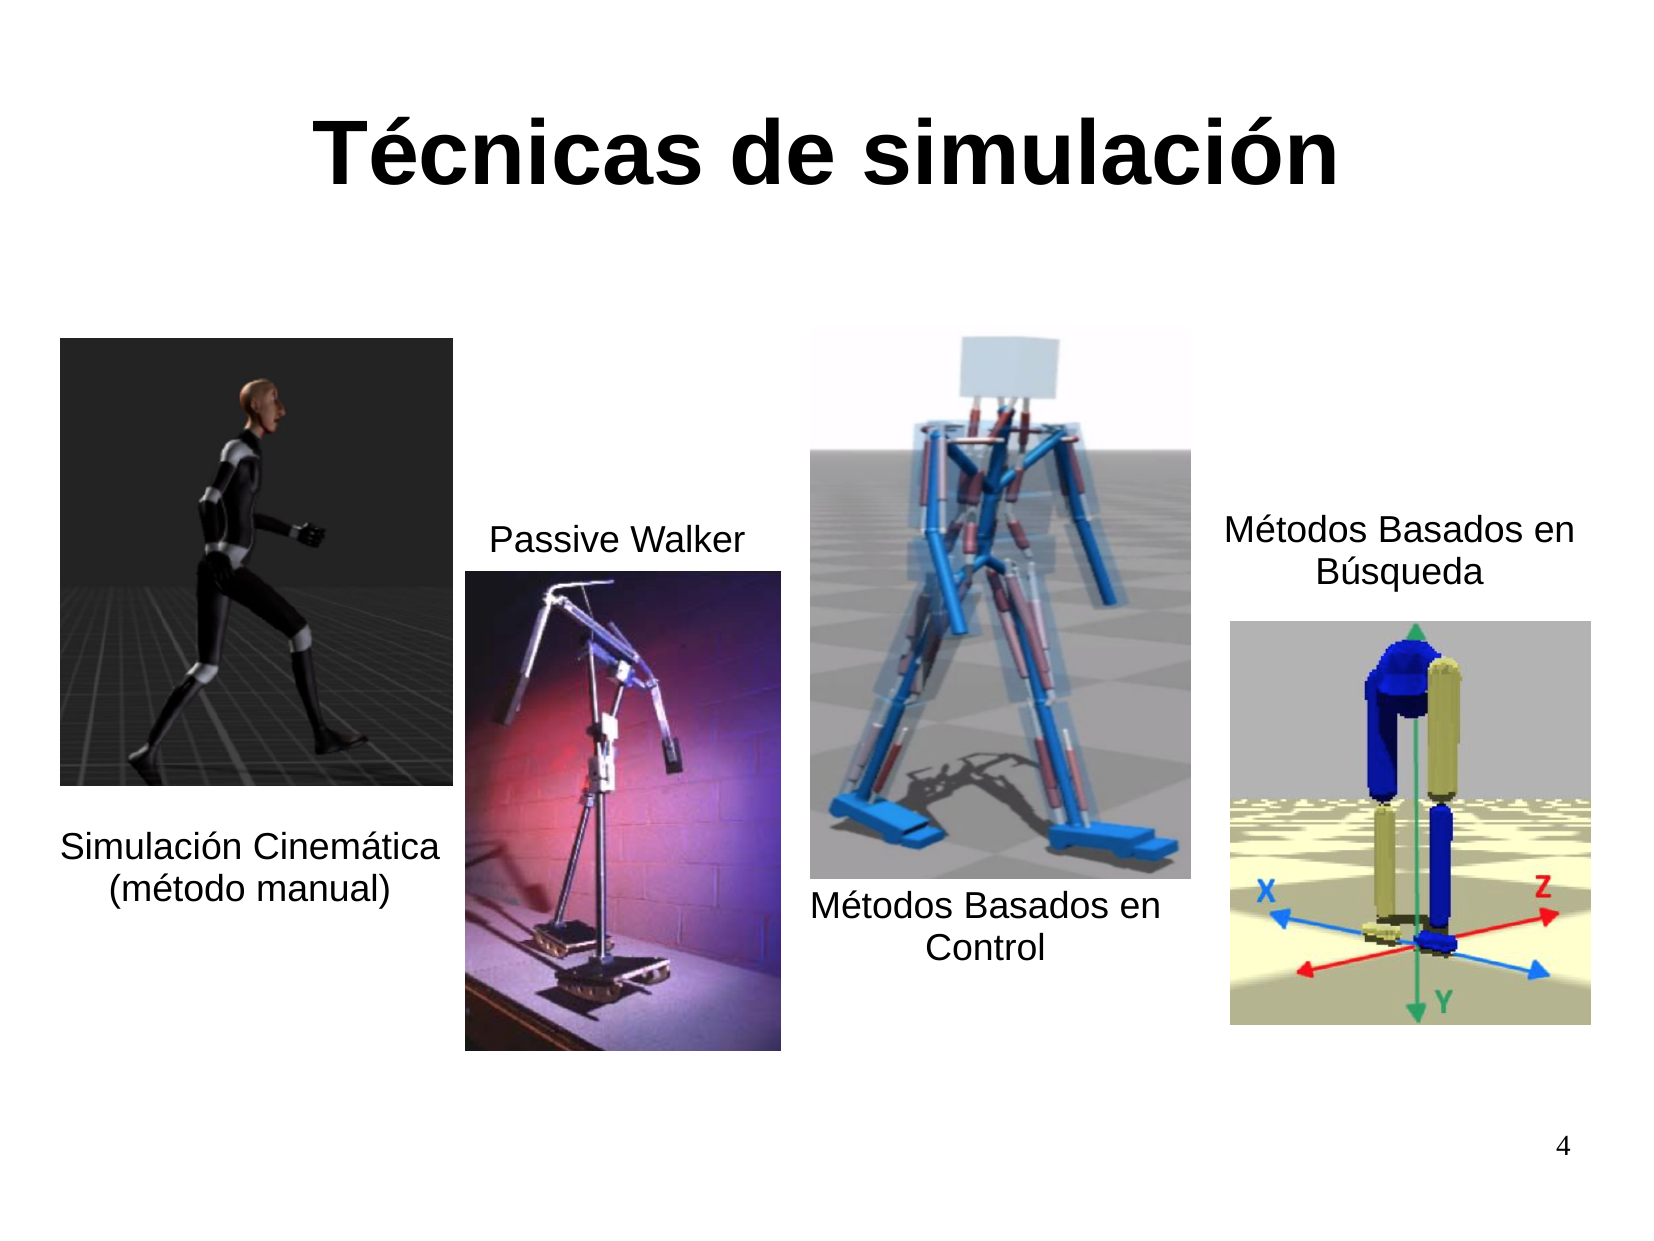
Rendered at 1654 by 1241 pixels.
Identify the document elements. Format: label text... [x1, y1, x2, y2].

picture [810, 300, 1191, 877]
text_box Simulación Cinemática (método manual) [45, 818, 456, 917]
picture [465, 571, 781, 1051]
picture [1230, 621, 1591, 1025]
picture [60, 338, 453, 786]
text_box Métodos Basados en Búsqueda [1209, 501, 1606, 601]
text_box Passive Walker [474, 510, 811, 609]
text_box Métodos Basados en Control [795, 877, 1191, 976]
title Técnicas de simulación [82, 49, 1571, 257]
